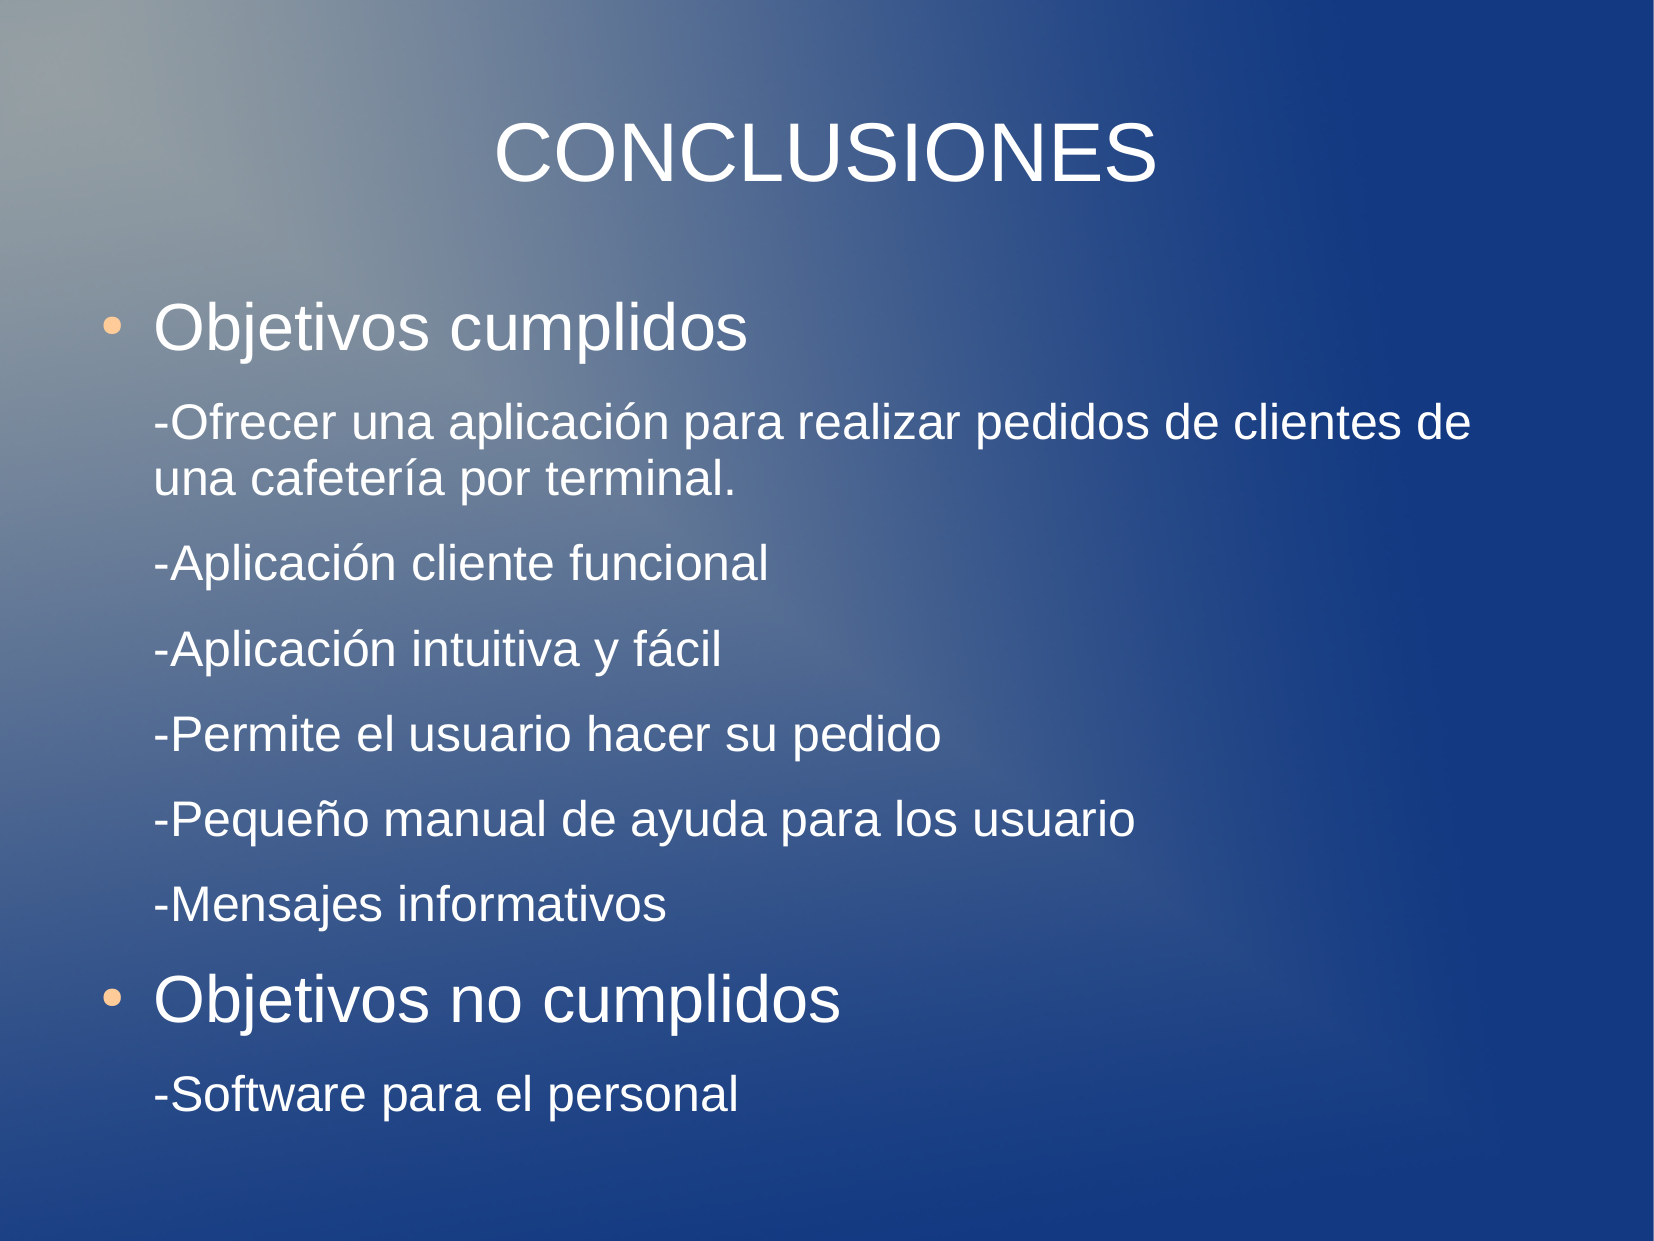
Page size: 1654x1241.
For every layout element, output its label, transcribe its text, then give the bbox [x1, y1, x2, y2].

list Objetivos cumplidos -Ofrecer una aplicación para realizar pedidos de clientes de una cafetería por terminal. -Aplicación cliente funcional -Aplicación intuitiva y fácil -Permite el usuario hacer su pedido -Pequeño manual de ayuda para los usuario -Mensajes informativos Objetivos no cumplidos -Software para el personal [82, 290, 1538, 1241]
title CONCLUSIONES [82, 49, 1571, 257]
picture [0, 0, 1654, 1241]
